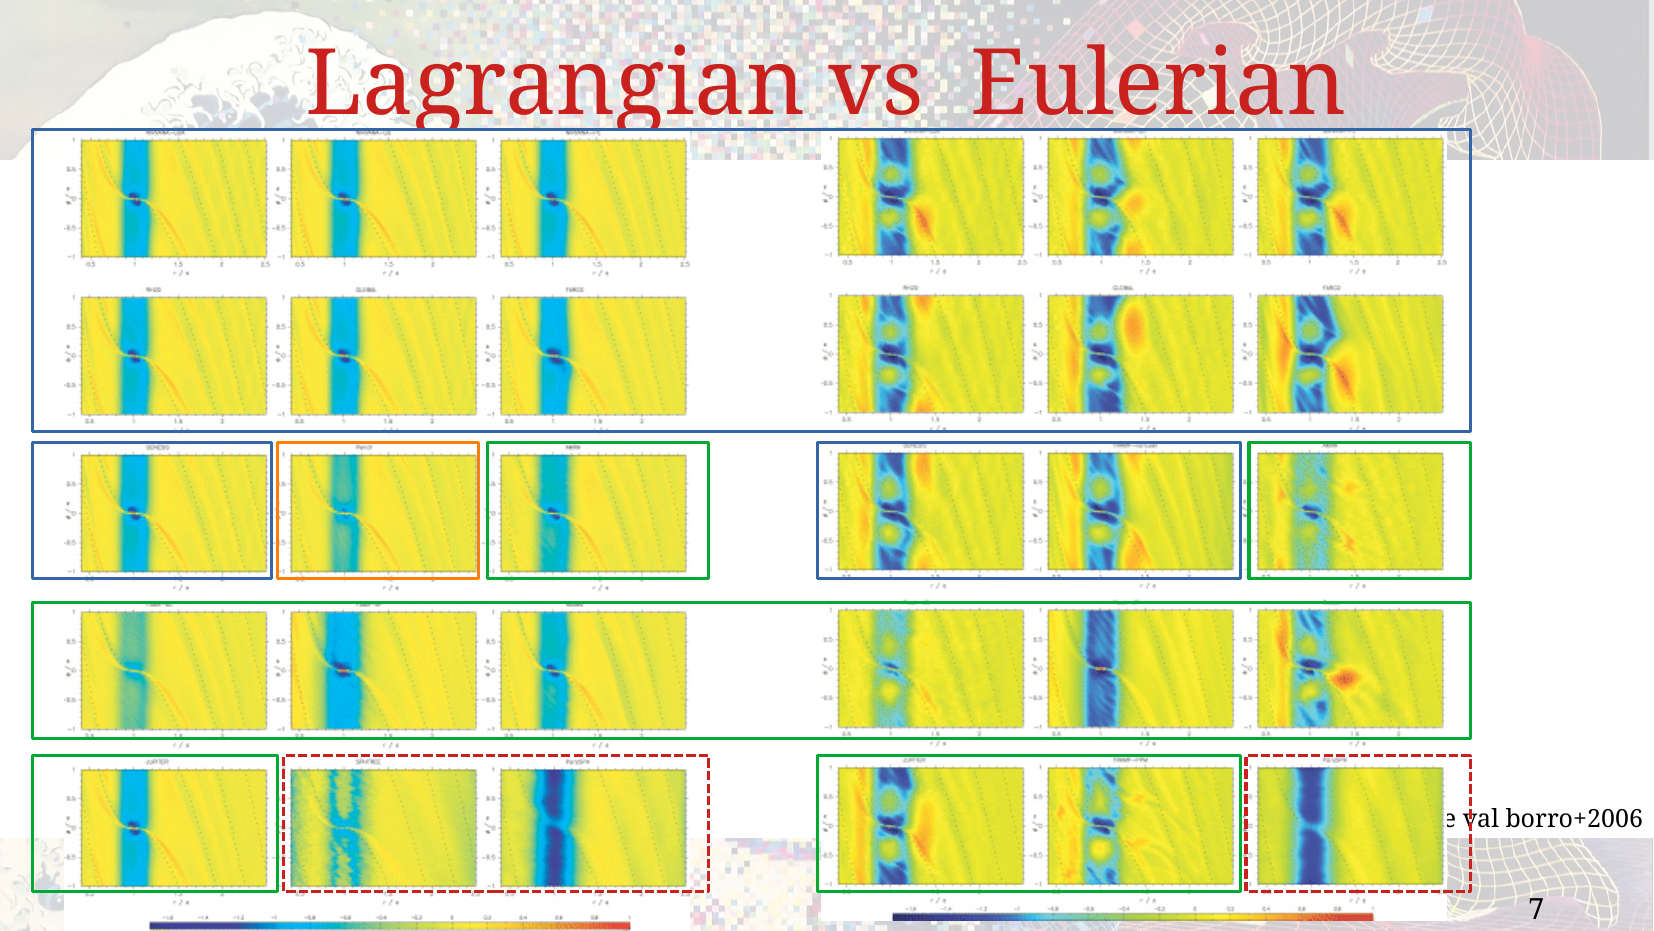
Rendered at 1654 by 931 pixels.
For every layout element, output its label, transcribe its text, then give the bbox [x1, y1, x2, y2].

picture [821, 757, 1239, 890]
picture [64, 444, 270, 577]
picture [821, 131, 1447, 430]
picture [64, 131, 690, 430]
picture [1251, 444, 1447, 577]
text_box de val borro+2006 [1447, 793, 1642, 834]
picture [64, 604, 690, 737]
picture [64, 757, 276, 890]
picture [64, 433, 690, 601]
picture [821, 740, 1447, 921]
picture [489, 444, 690, 577]
picture [821, 433, 1447, 601]
picture [821, 604, 1447, 737]
picture [821, 444, 1239, 577]
title Lagrangian vs Eulerian [0, 33, 1654, 126]
picture [64, 740, 690, 931]
